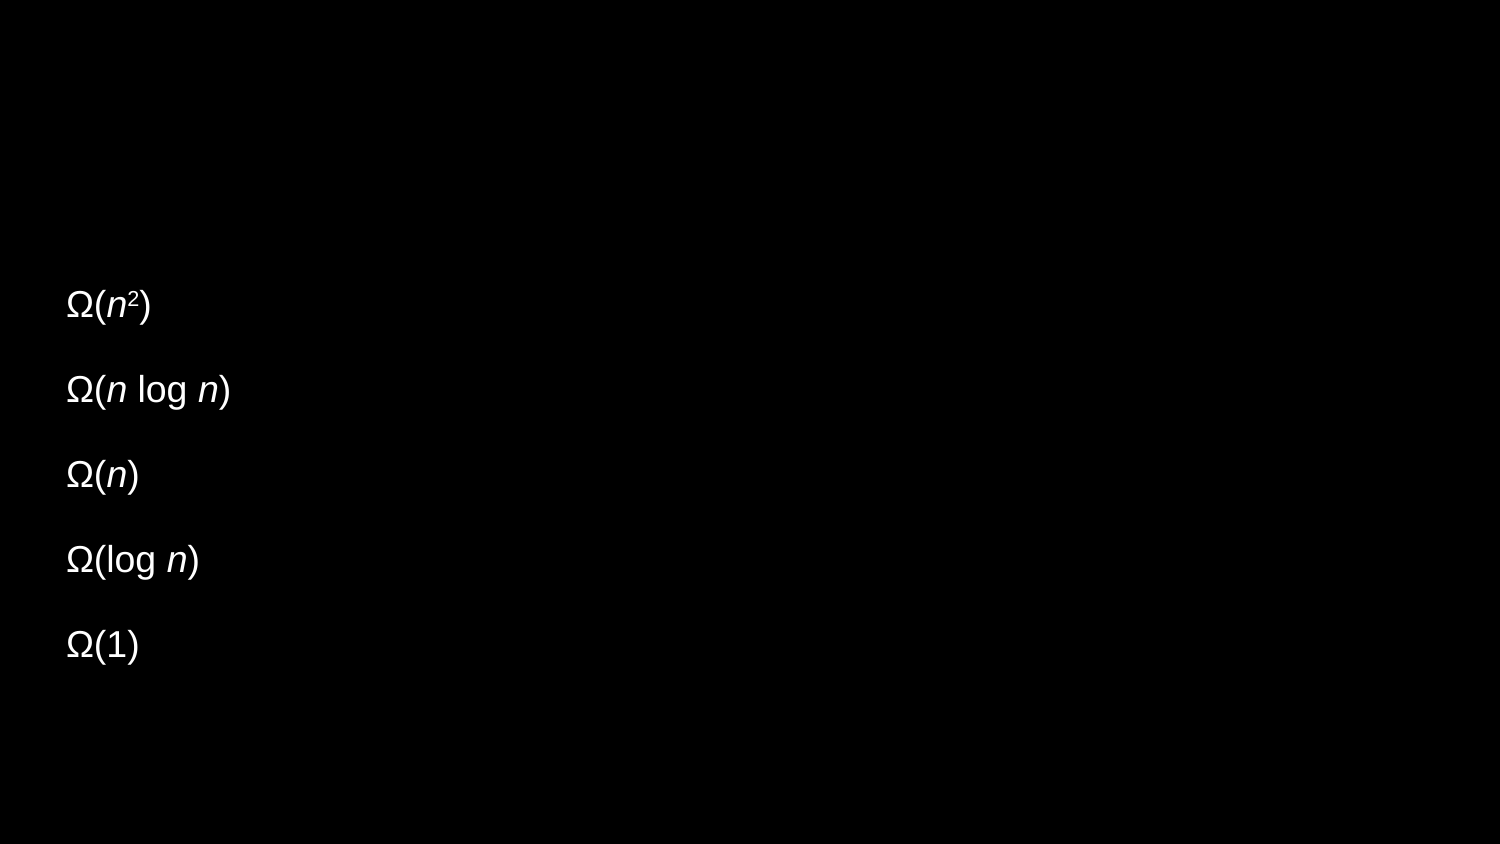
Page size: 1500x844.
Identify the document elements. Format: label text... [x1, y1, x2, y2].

list Ω(n2) Ω(n log n) Ω(n) Ω(log n) Ω(1) [51, 189, 1449, 750]
